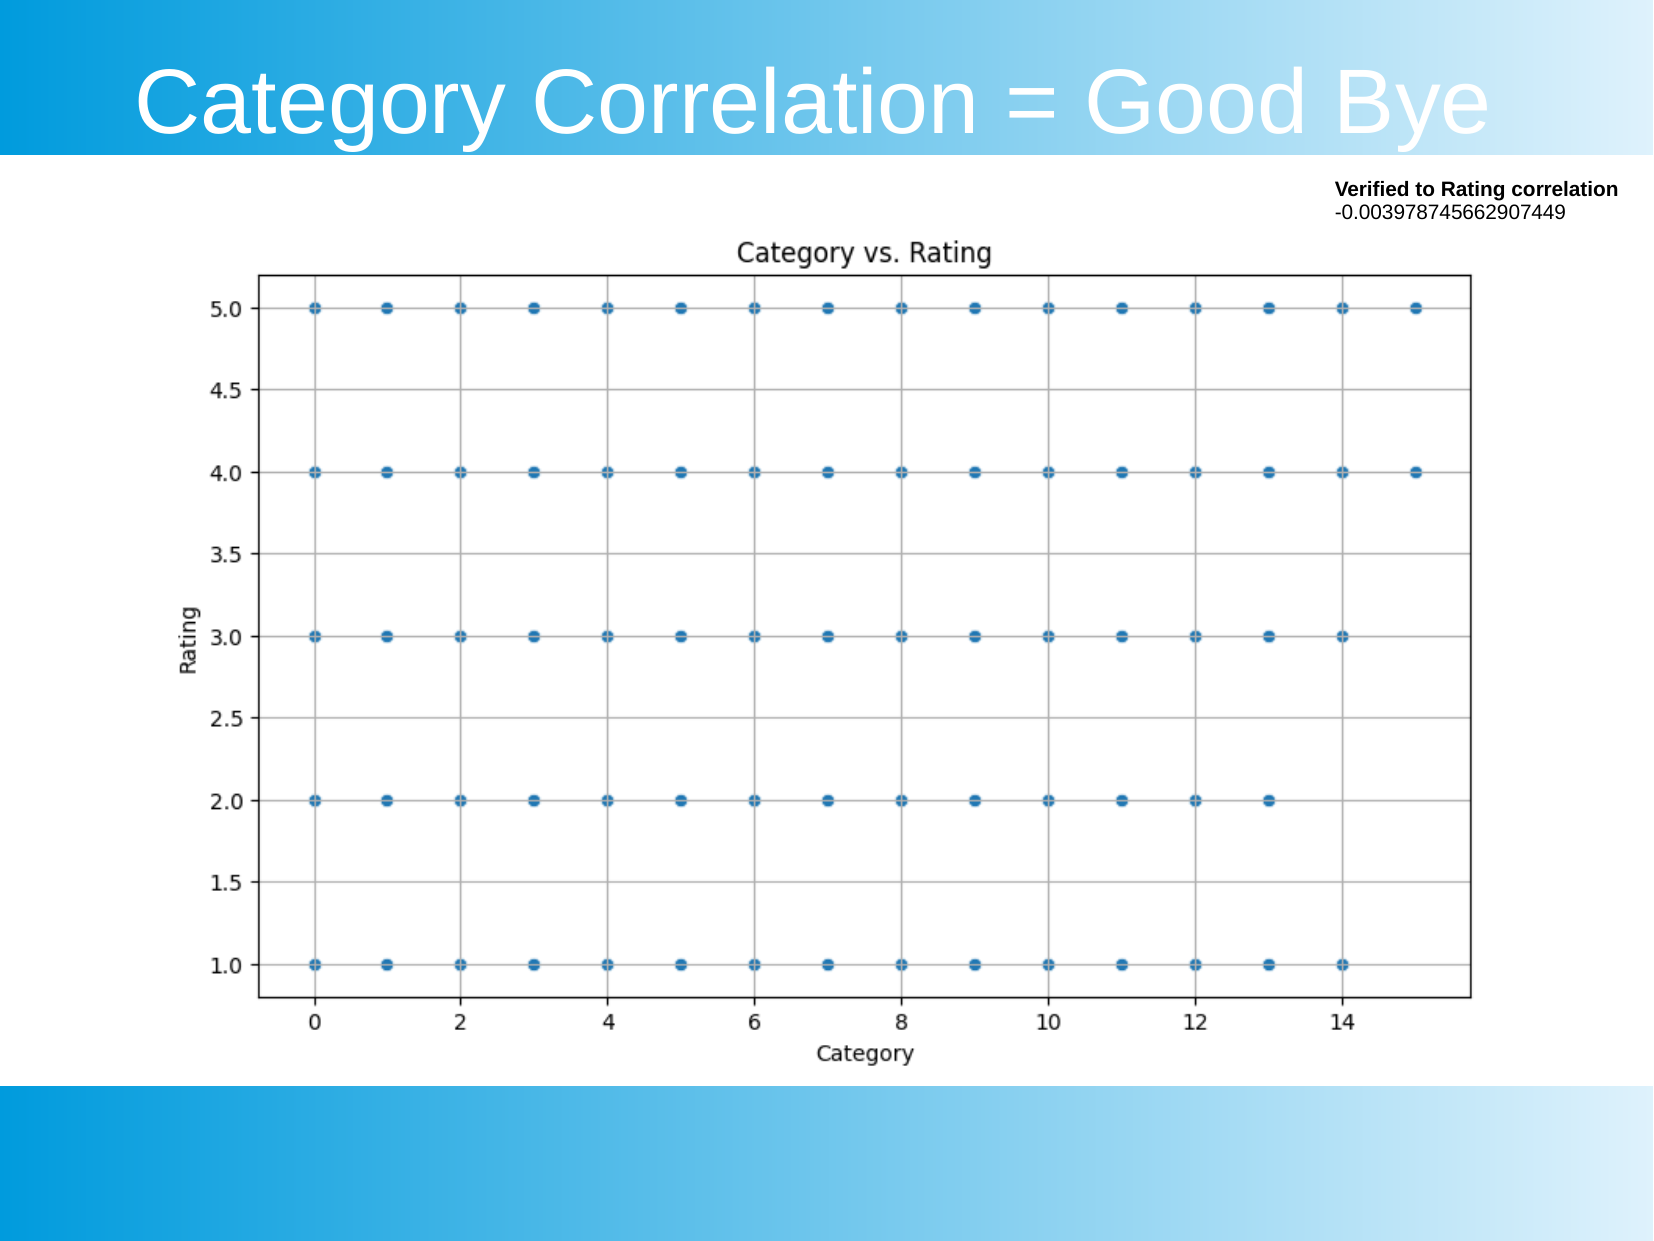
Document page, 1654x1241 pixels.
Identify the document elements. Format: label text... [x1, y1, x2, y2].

text_box Verified to Rating correlation -0.003978745662907449 [1320, 170, 1636, 256]
title Category Correlation = Good Bye [82, 49, 1571, 155]
picture [163, 225, 1486, 1081]
